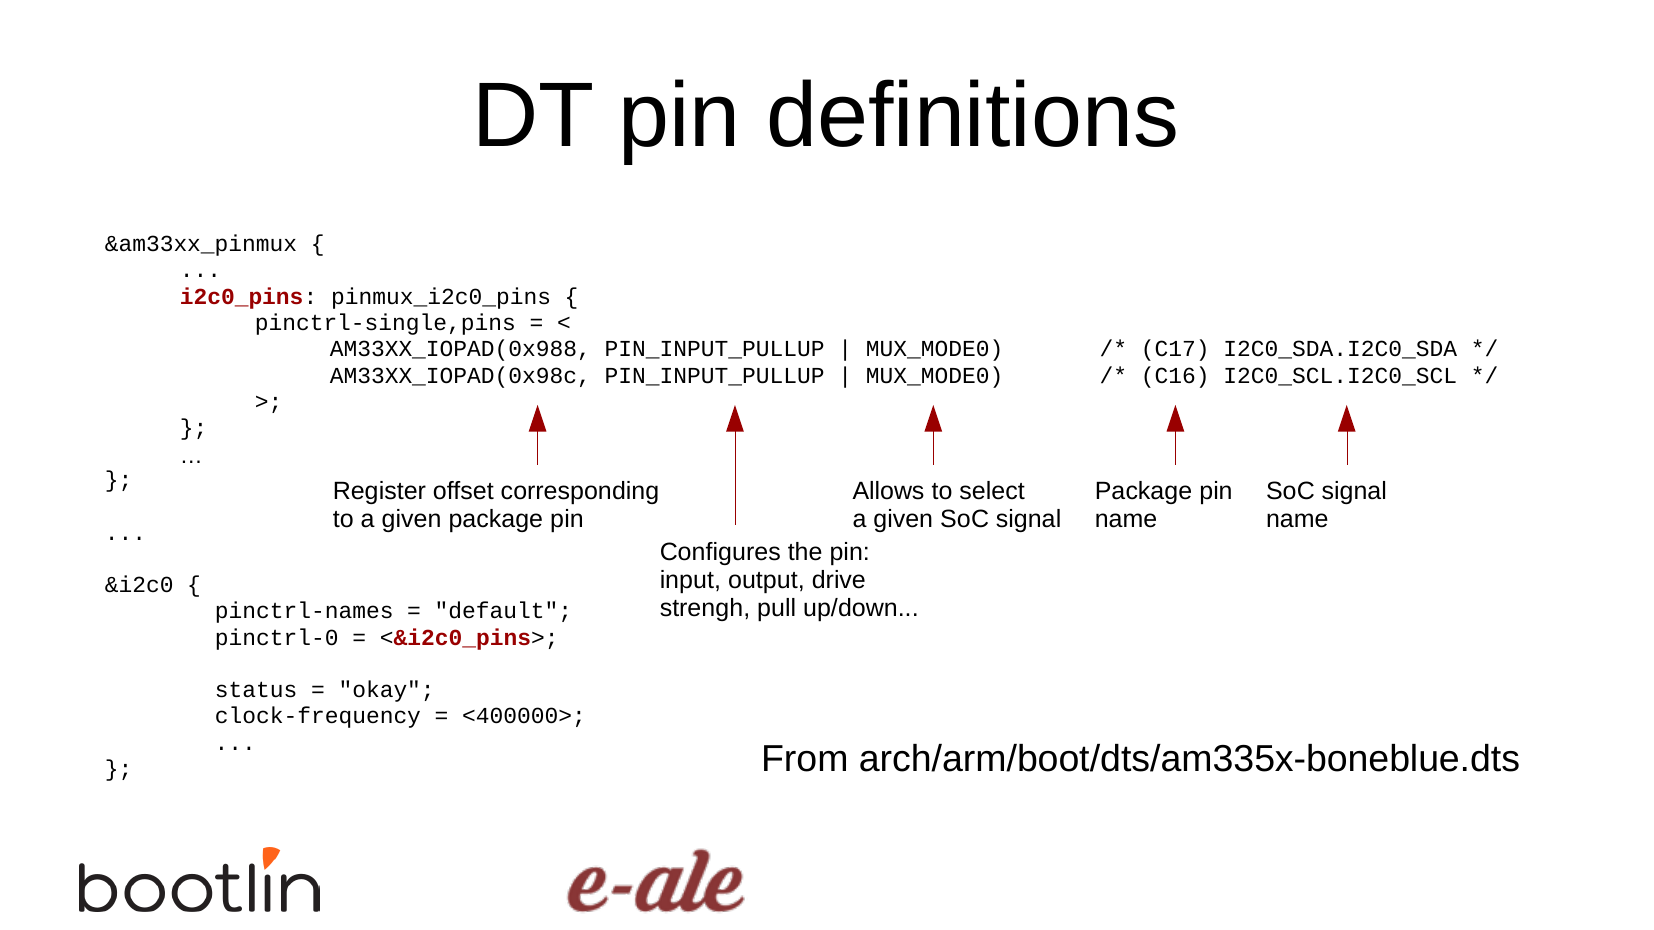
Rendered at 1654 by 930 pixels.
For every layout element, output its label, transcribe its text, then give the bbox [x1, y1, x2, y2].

text_box Allows to select a given SoC signal [837, 469, 1077, 540]
picture [79, 847, 320, 912]
text_box &am33xx_pinmux { ... i2c0_pins: pinmux_i2c0_pins { pinctrl-single,pins = < AM33XX_IOPAD(0x988, PIN_INPUT_PULLUP | MUX_MODE0) /* (C17) I2C0_SDA.I2C0_SDA */ AM33XX_IOPAD(0x98c, PIN_INPUT_PULLUP | MUX_MODE0) /* (C16) I2C0_SCL.I2C0_SCL */ >; }; … }; ... &i2c0 { pinctrl-names = "default"; pinctrl-0 = <&i2c0_pins>; status = "okay"; clock-frequency = <400000>; ... }; [89, 225, 1620, 808]
title DT pin definitions [82, 36, 1571, 193]
text_box Register offset corresponding to a given package pin [318, 469, 675, 540]
text_box From arch/arm/boot/dts/am335x-boneblue.dts [746, 730, 1632, 788]
picture [565, 847, 748, 915]
text_box Package pin name [1079, 469, 1251, 540]
text_box SoC signal name [1251, 469, 1436, 540]
text_box Configures the pin: input, output, drive strengh, pull up/down... [644, 530, 935, 629]
